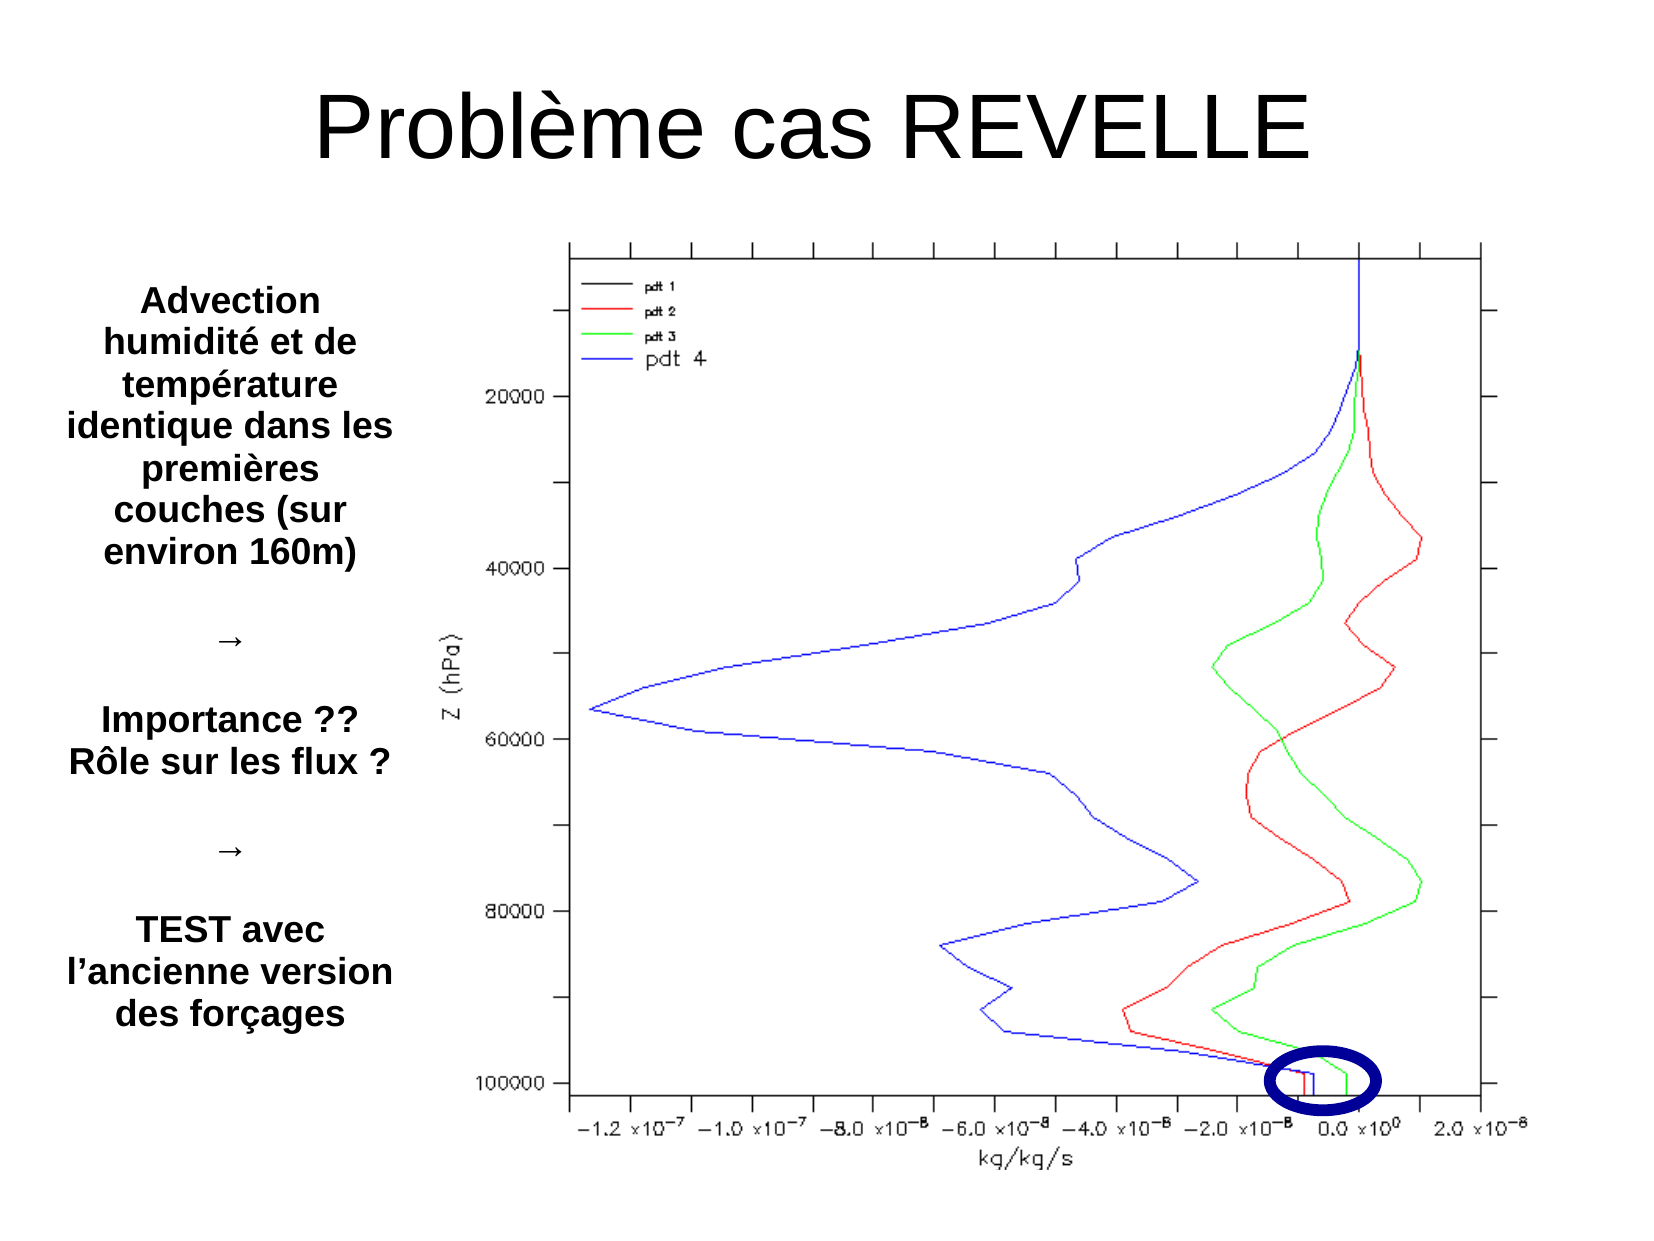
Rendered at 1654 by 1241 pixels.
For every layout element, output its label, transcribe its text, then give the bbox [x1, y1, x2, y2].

text_box Advection humidité et de température identique dans les premières couches (sur environ 160m) → Importance ?? Rôle sur les flux ? → TEST avec l’ancienne version des forçages [47, 271, 414, 1127]
picture [419, 224, 1607, 1170]
title Problème cas REVELLE [82, 23, 1571, 231]
